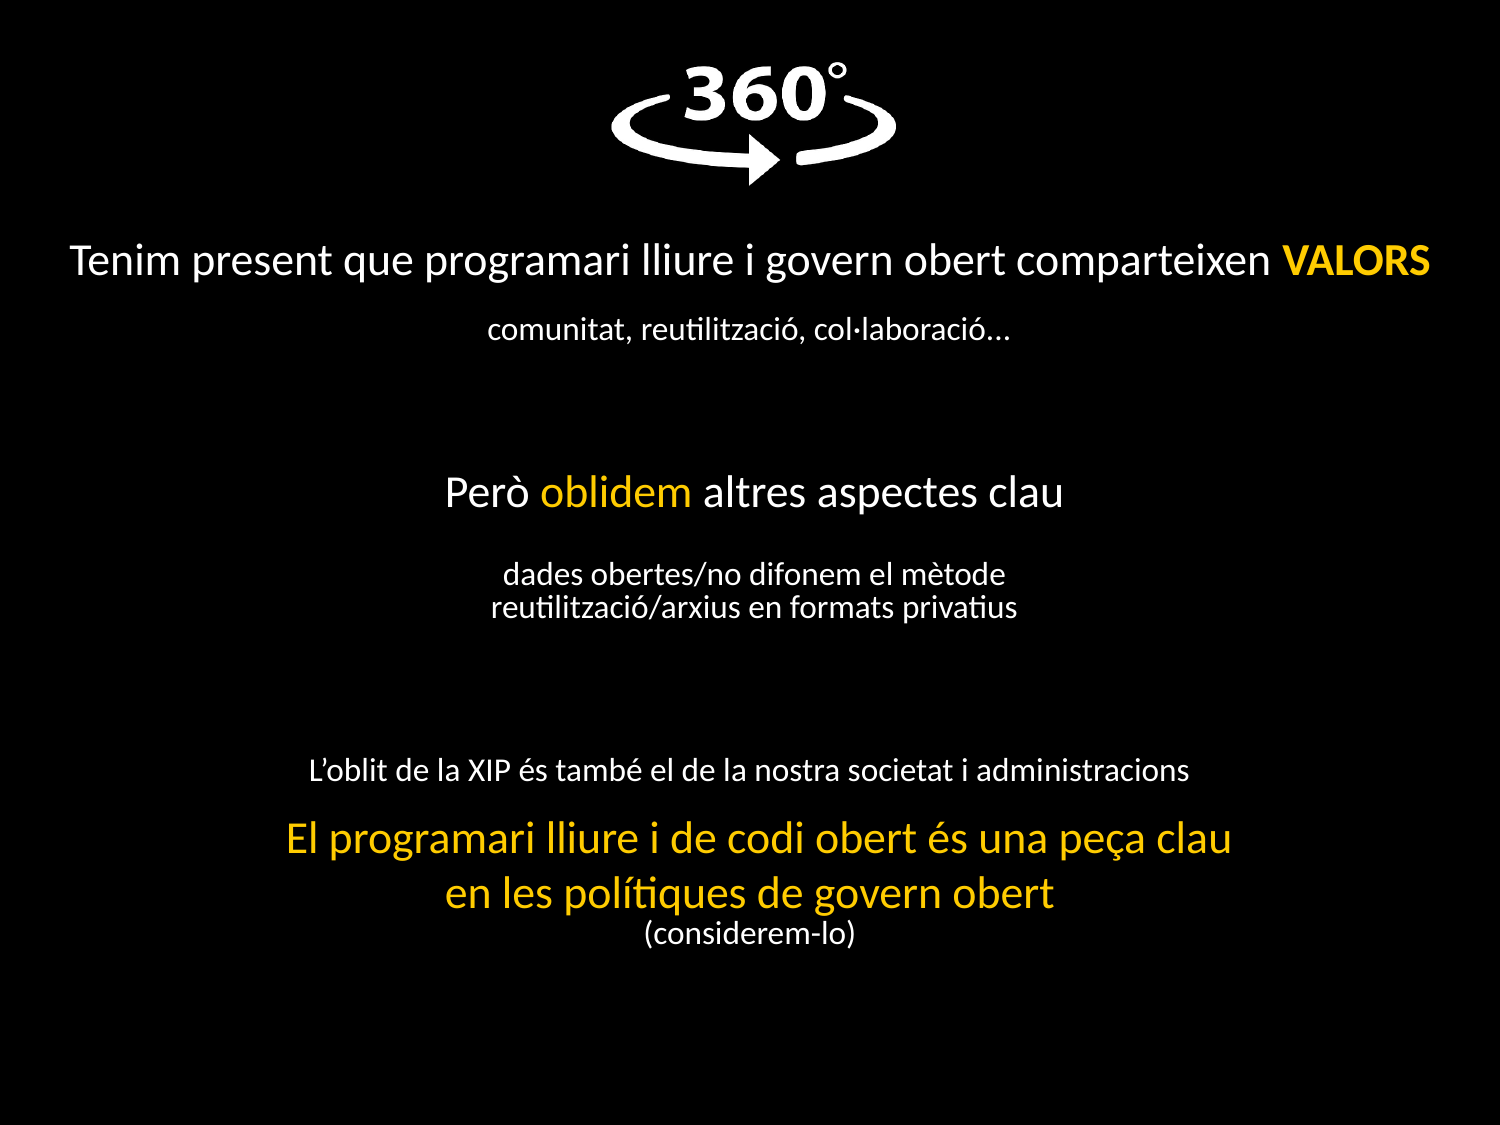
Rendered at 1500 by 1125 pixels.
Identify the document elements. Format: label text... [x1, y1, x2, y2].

picture [609, 58, 900, 189]
text_box Però oblidem altres aspectes clau [189, 466, 1320, 537]
text_box Tenim present que programari lliure i govern obert comparteixen VALORS comunitat, reutilització, col·laboració... [0, 233, 1500, 381]
text_box El programari lliure i de codi obert és una peça clau en les polítiques de govern obert (considerem-lo) [0, 783, 1500, 997]
text_box L’oblit de la XIP és també el de la nostra societat i administracions [82, 749, 1418, 833]
text_box dades obertes/no difonem el mètode reutilització/arxius en formats privatius [249, 553, 1260, 650]
